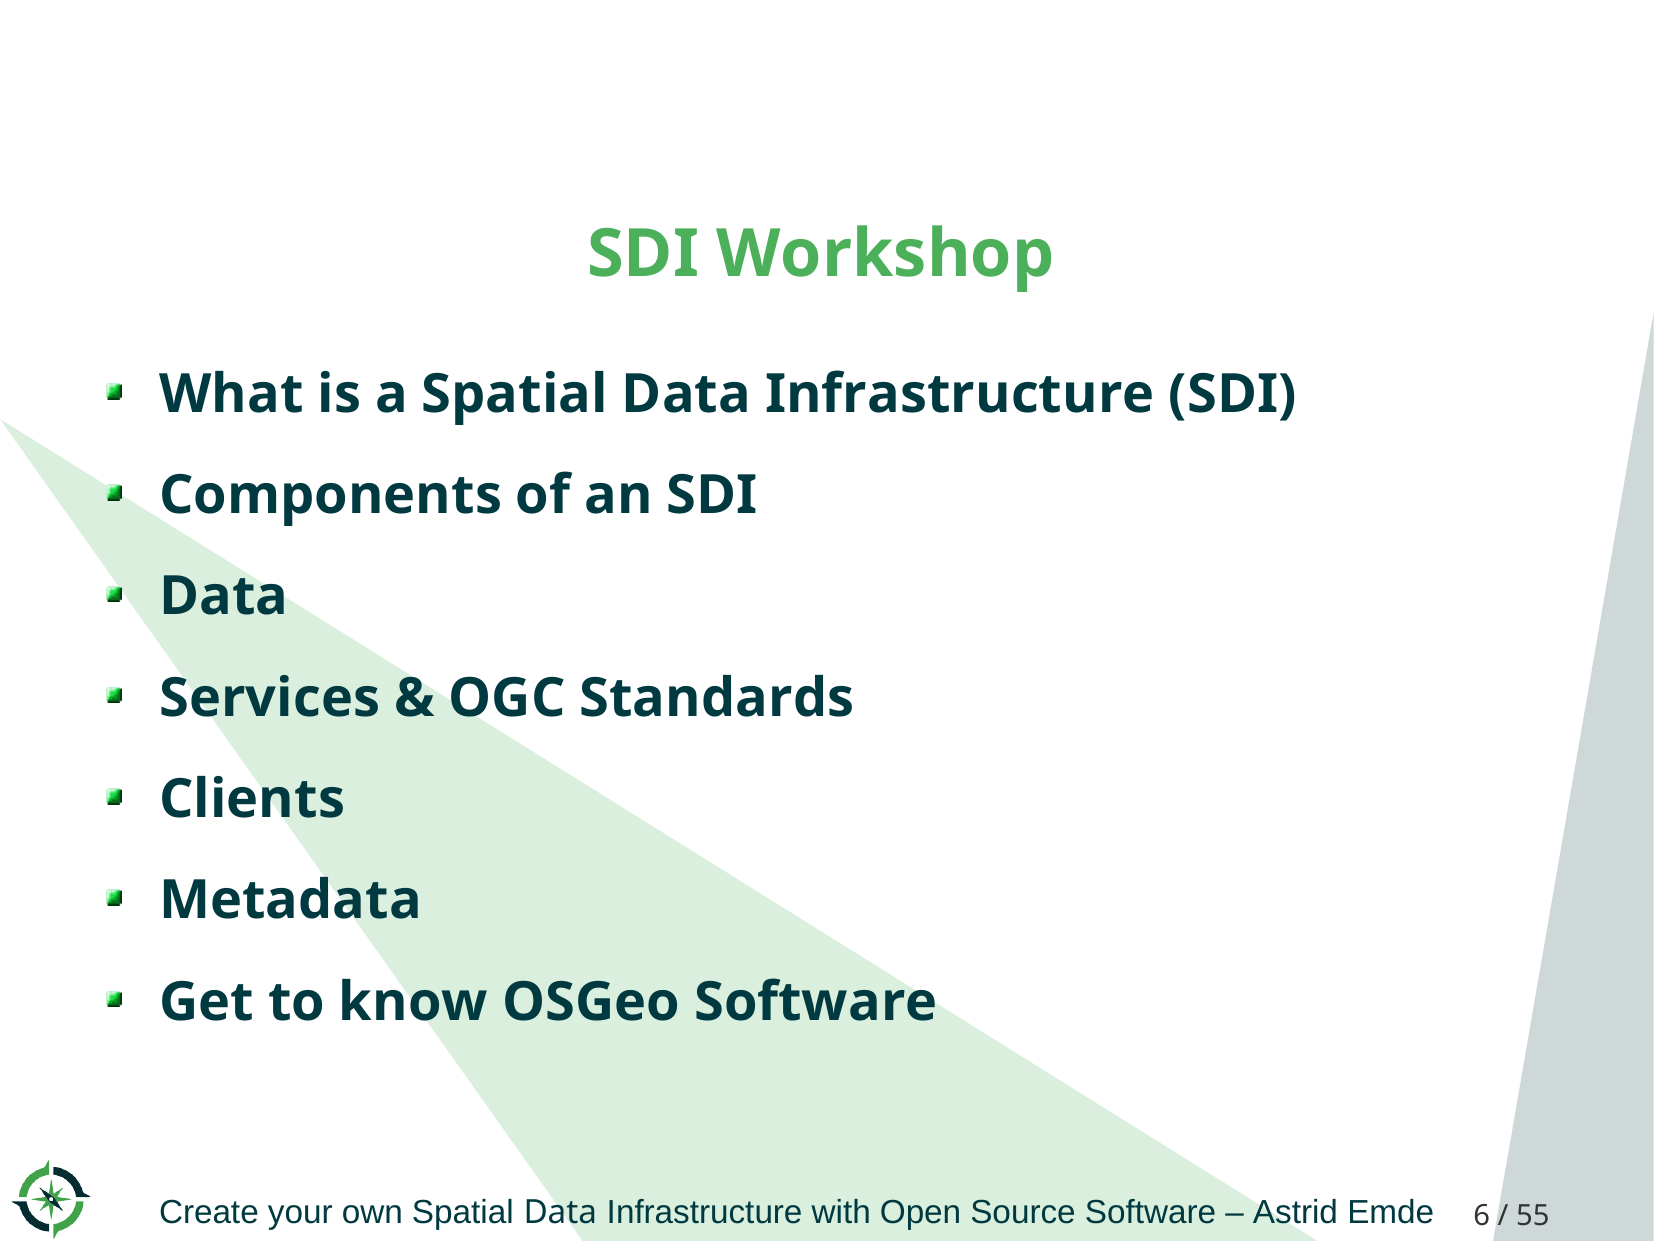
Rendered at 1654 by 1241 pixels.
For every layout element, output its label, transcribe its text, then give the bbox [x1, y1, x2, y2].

list What is a Spatial Data Infrastructure (SDI) Components of an SDI Data Services & OGC Standards Clients Metadata Get to know OSGeo Software [88, 354, 1577, 1173]
picture [10, 1158, 92, 1240]
title SDI Workshop [76, 177, 1565, 325]
